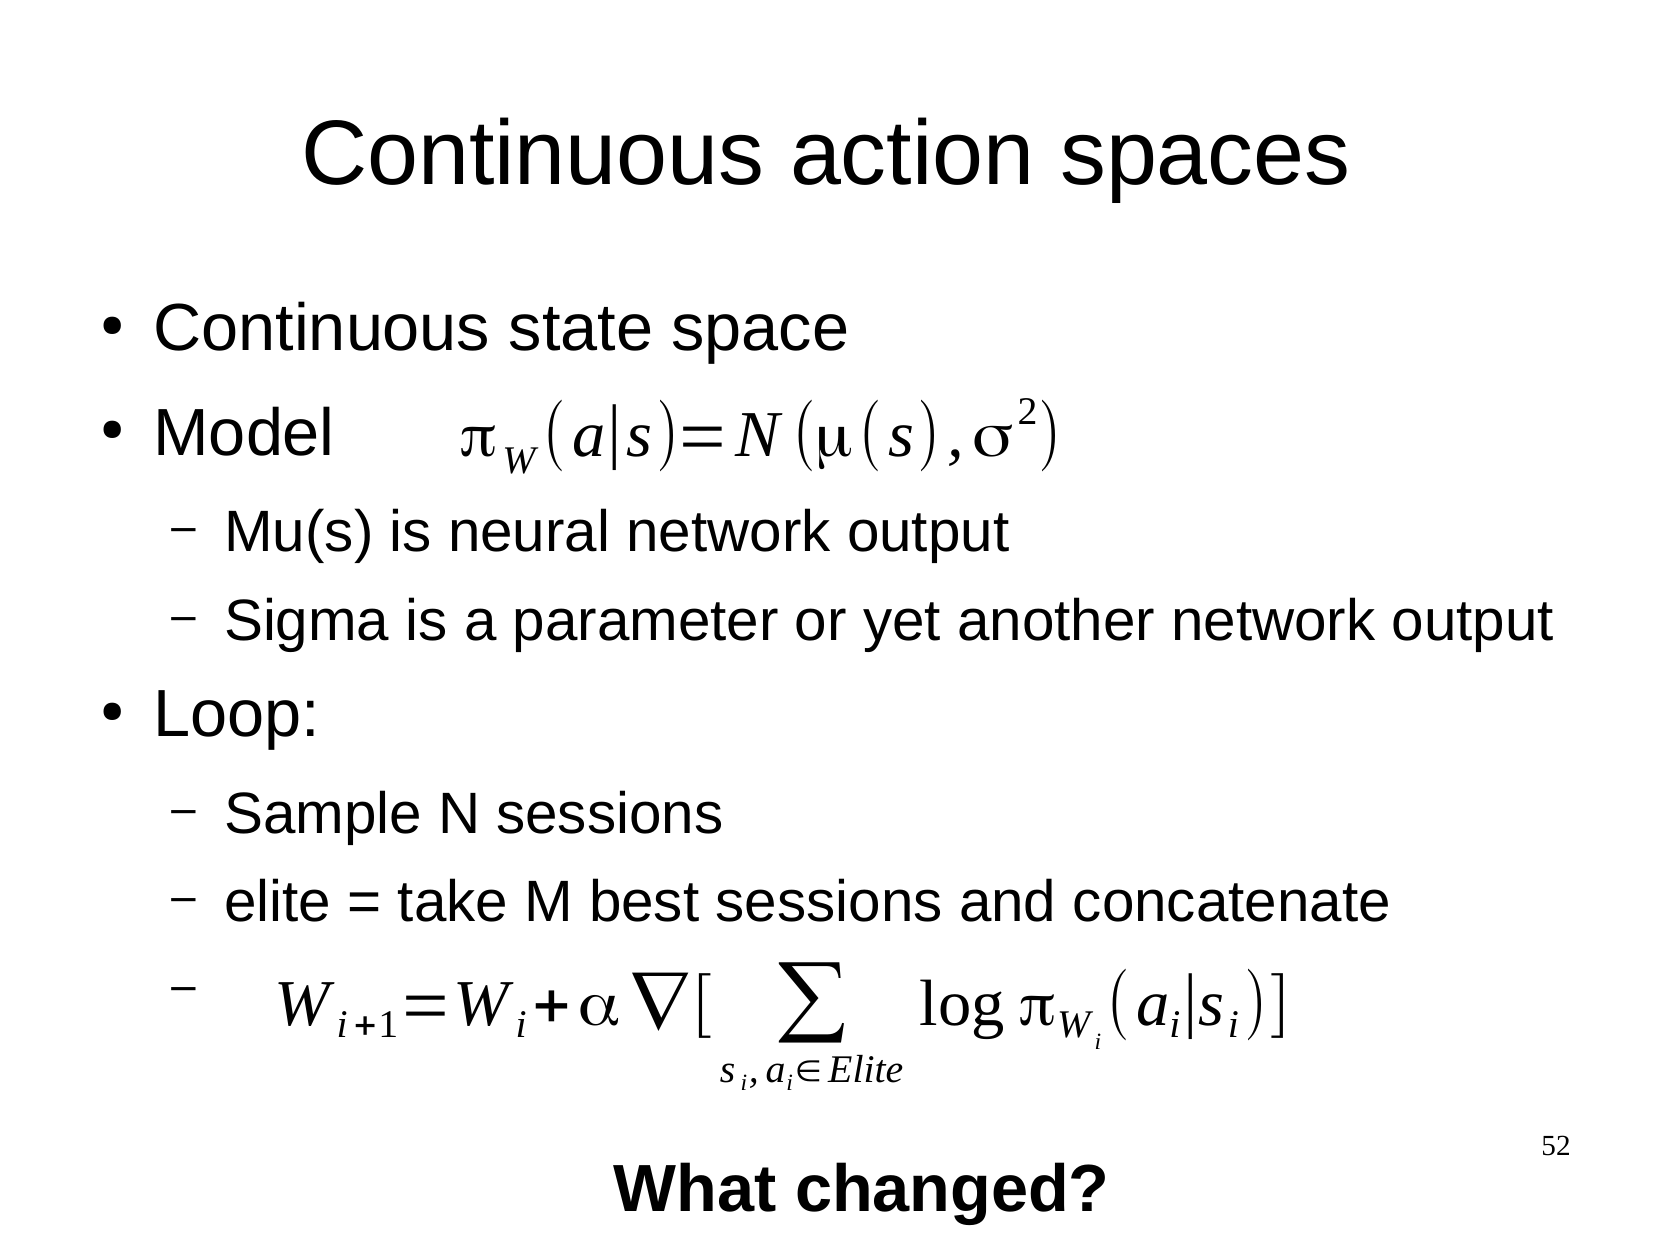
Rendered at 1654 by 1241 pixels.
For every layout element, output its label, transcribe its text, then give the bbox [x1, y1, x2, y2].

chart [444, 387, 1078, 480]
list Continuous state space Model Mu(s) is neural network output Sigma is a parameter or yet another network output Loop: Sample N sessions elite = take M best sessions and concatenate What changed? [82, 290, 1571, 1241]
title Continuous action spaces [82, 49, 1571, 257]
chart [257, 955, 1303, 1097]
